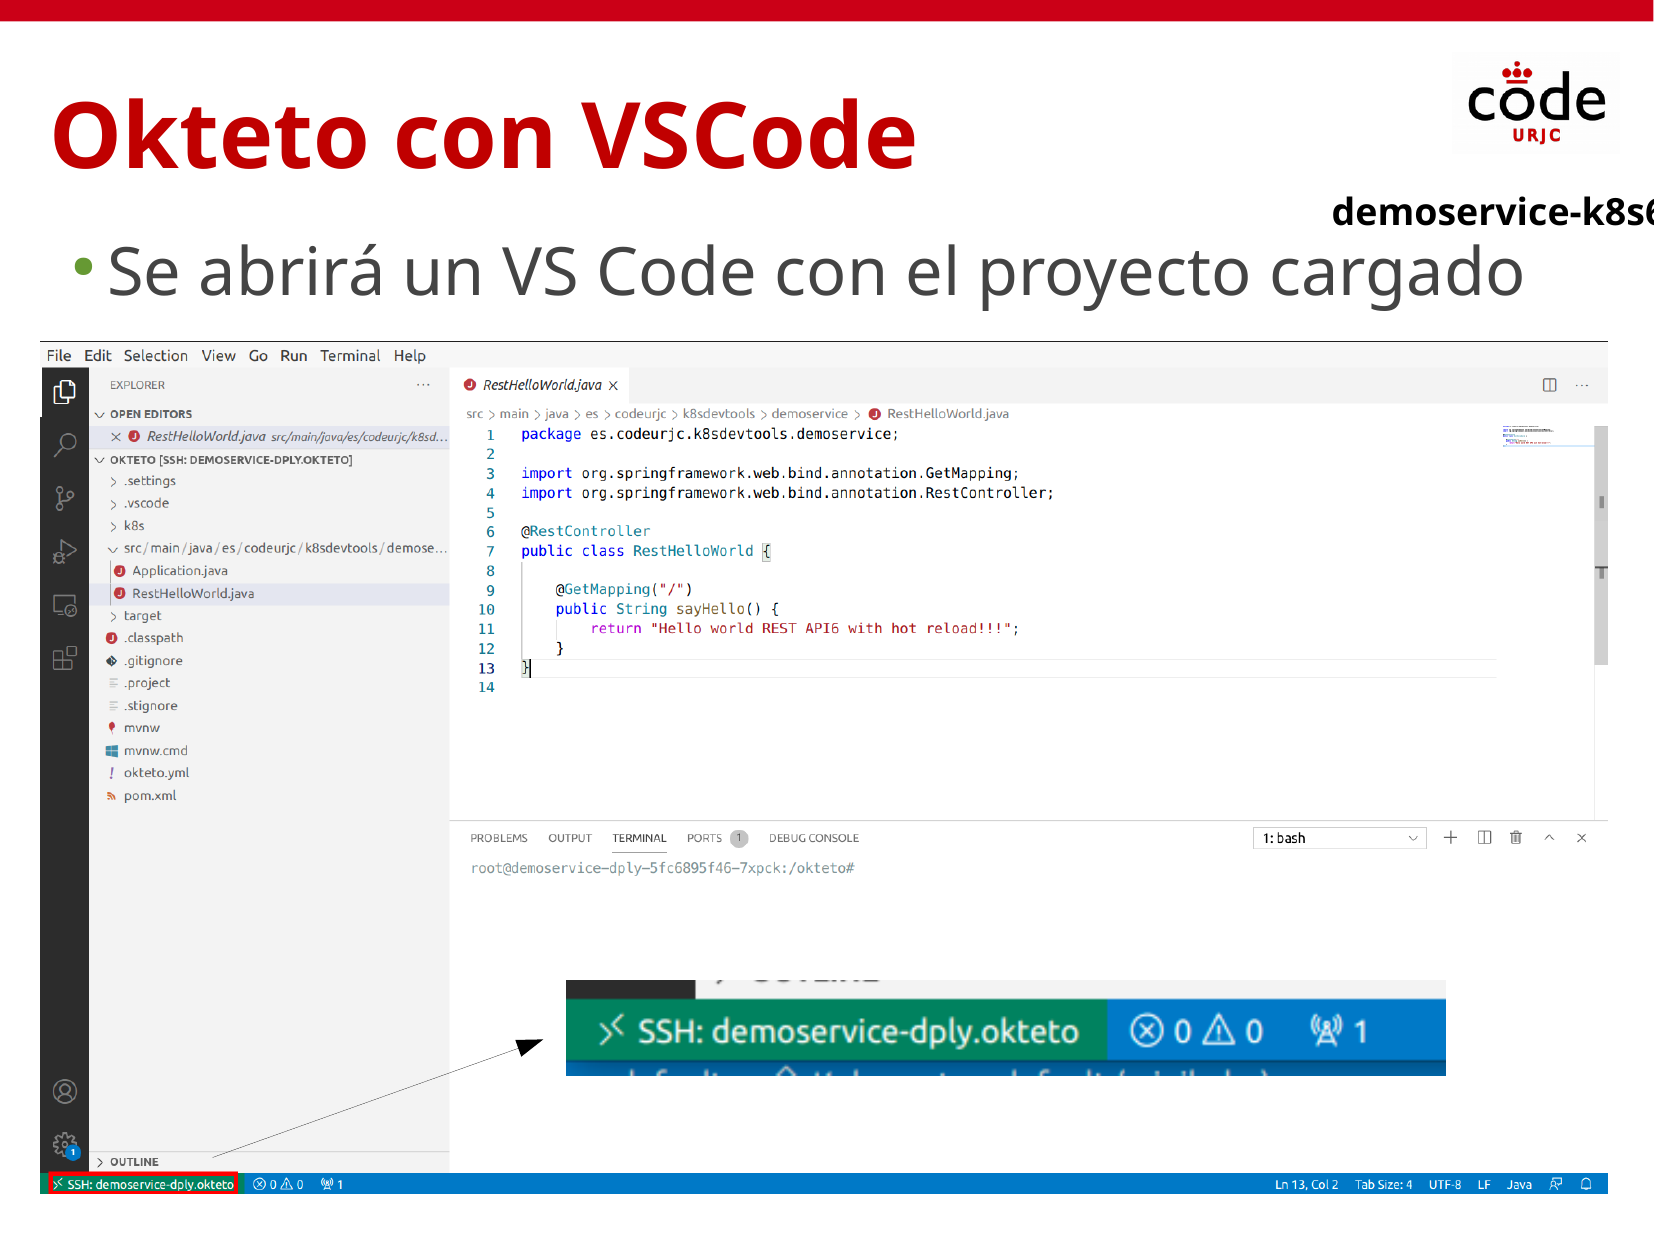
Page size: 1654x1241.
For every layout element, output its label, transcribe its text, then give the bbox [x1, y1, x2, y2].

picture [40, 341, 1608, 1194]
list Se abrirá un VS Code con el proyecto cargado [56, 221, 1583, 341]
picture [1452, 52, 1620, 154]
title Okteto con VSCode [34, 62, 1437, 126]
text_box demoservice-k8s6 [1316, 178, 1654, 242]
